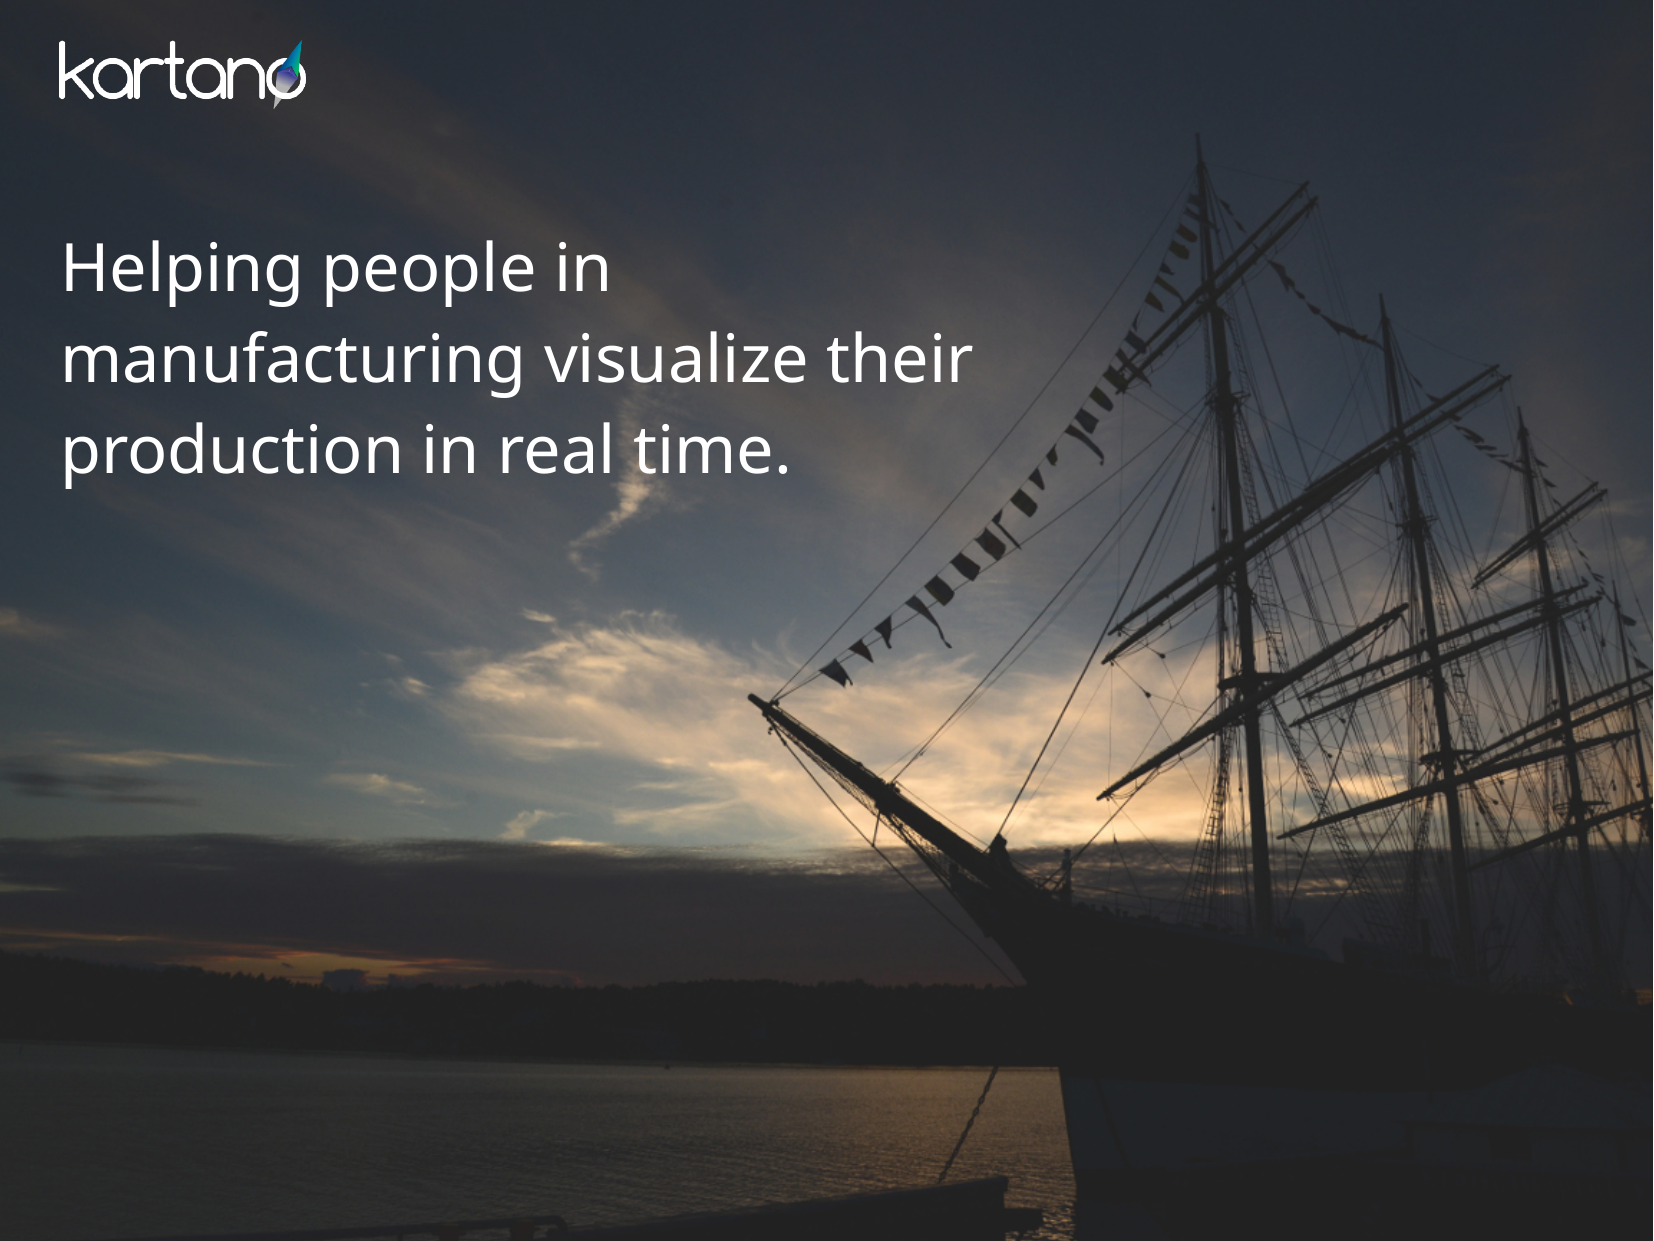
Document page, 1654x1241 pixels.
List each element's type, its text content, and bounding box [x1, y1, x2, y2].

picture [0, 0, 1653, 1241]
subtitle Helping people in manufacturing visualize their production in real time. [59, 187, 1050, 526]
